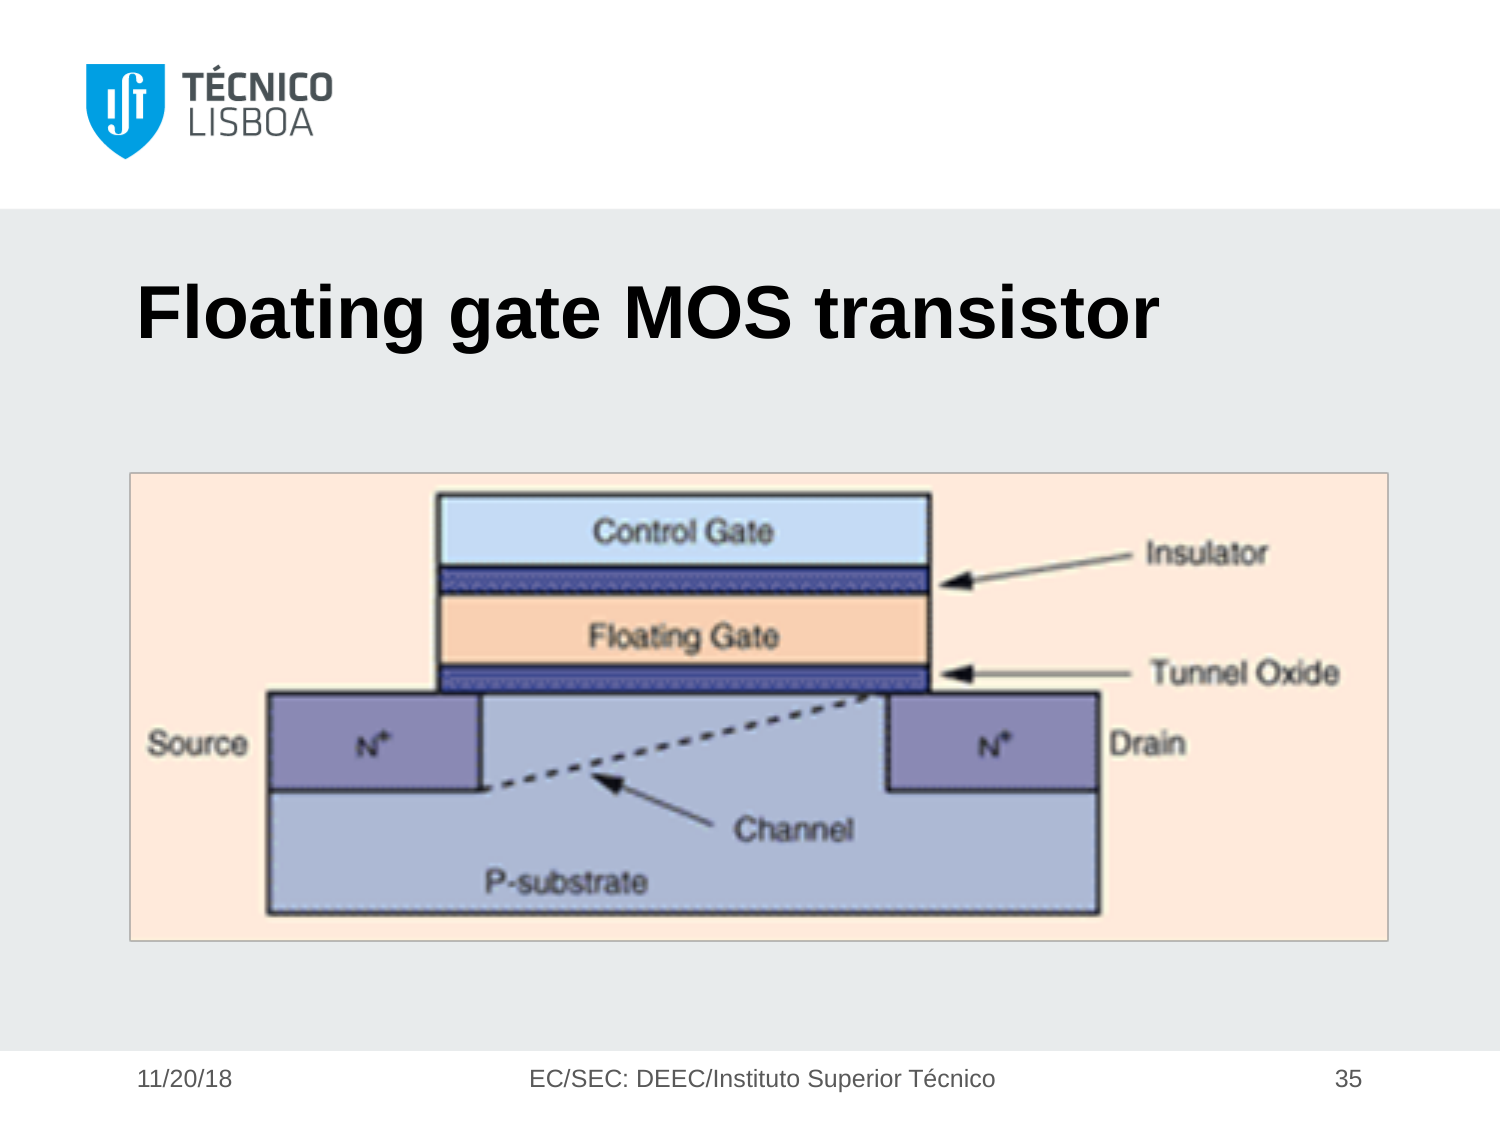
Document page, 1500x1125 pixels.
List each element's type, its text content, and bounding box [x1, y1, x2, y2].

title Floating gate MOS transistor [121, 237, 1378, 381]
footer EC/SEC: DEEC/Instituto Superior Técnico [512, 1052, 1021, 1103]
slide_number 11/20/18 [121, 1052, 425, 1103]
slide_number <number> [1077, 1052, 1378, 1103]
picture [0, 0, 1500, 1125]
